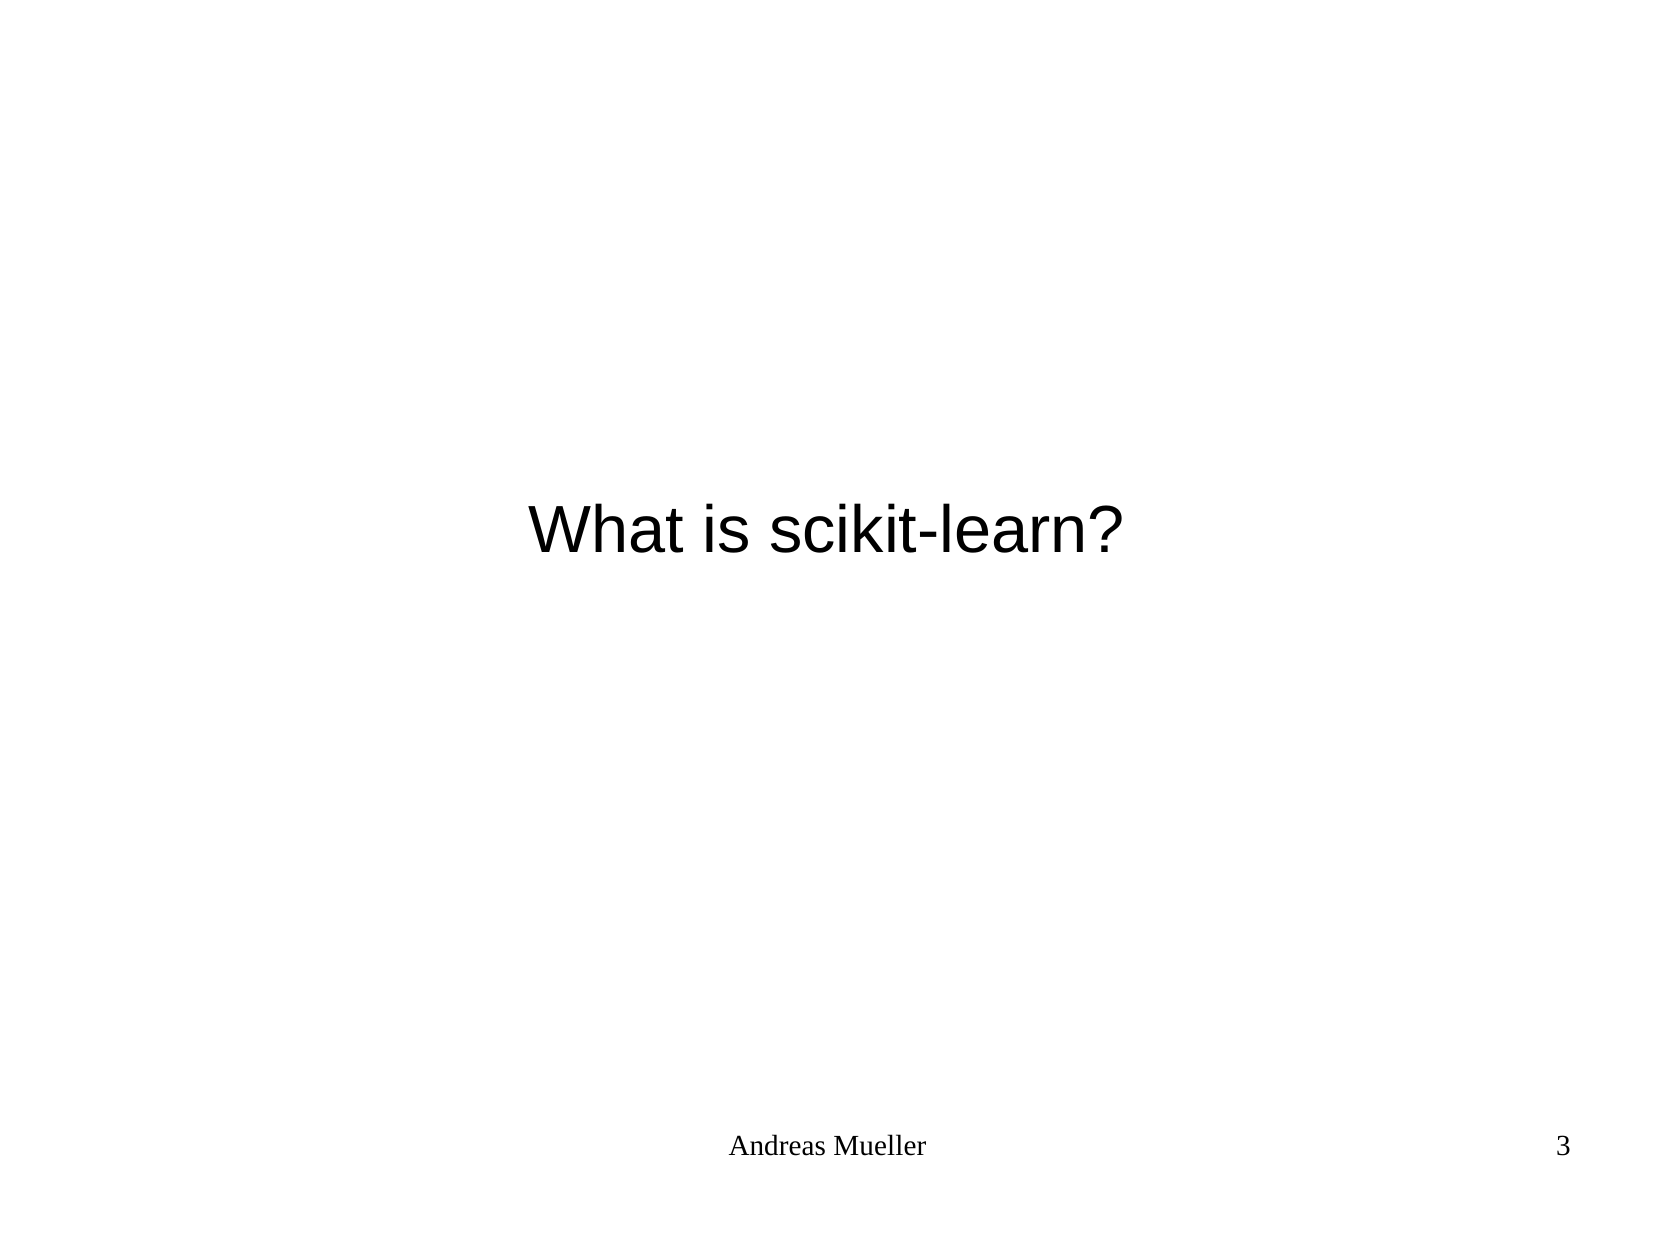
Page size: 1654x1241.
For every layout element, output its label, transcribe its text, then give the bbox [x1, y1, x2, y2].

subtitle What is scikit-learn? [82, 49, 1571, 1010]
